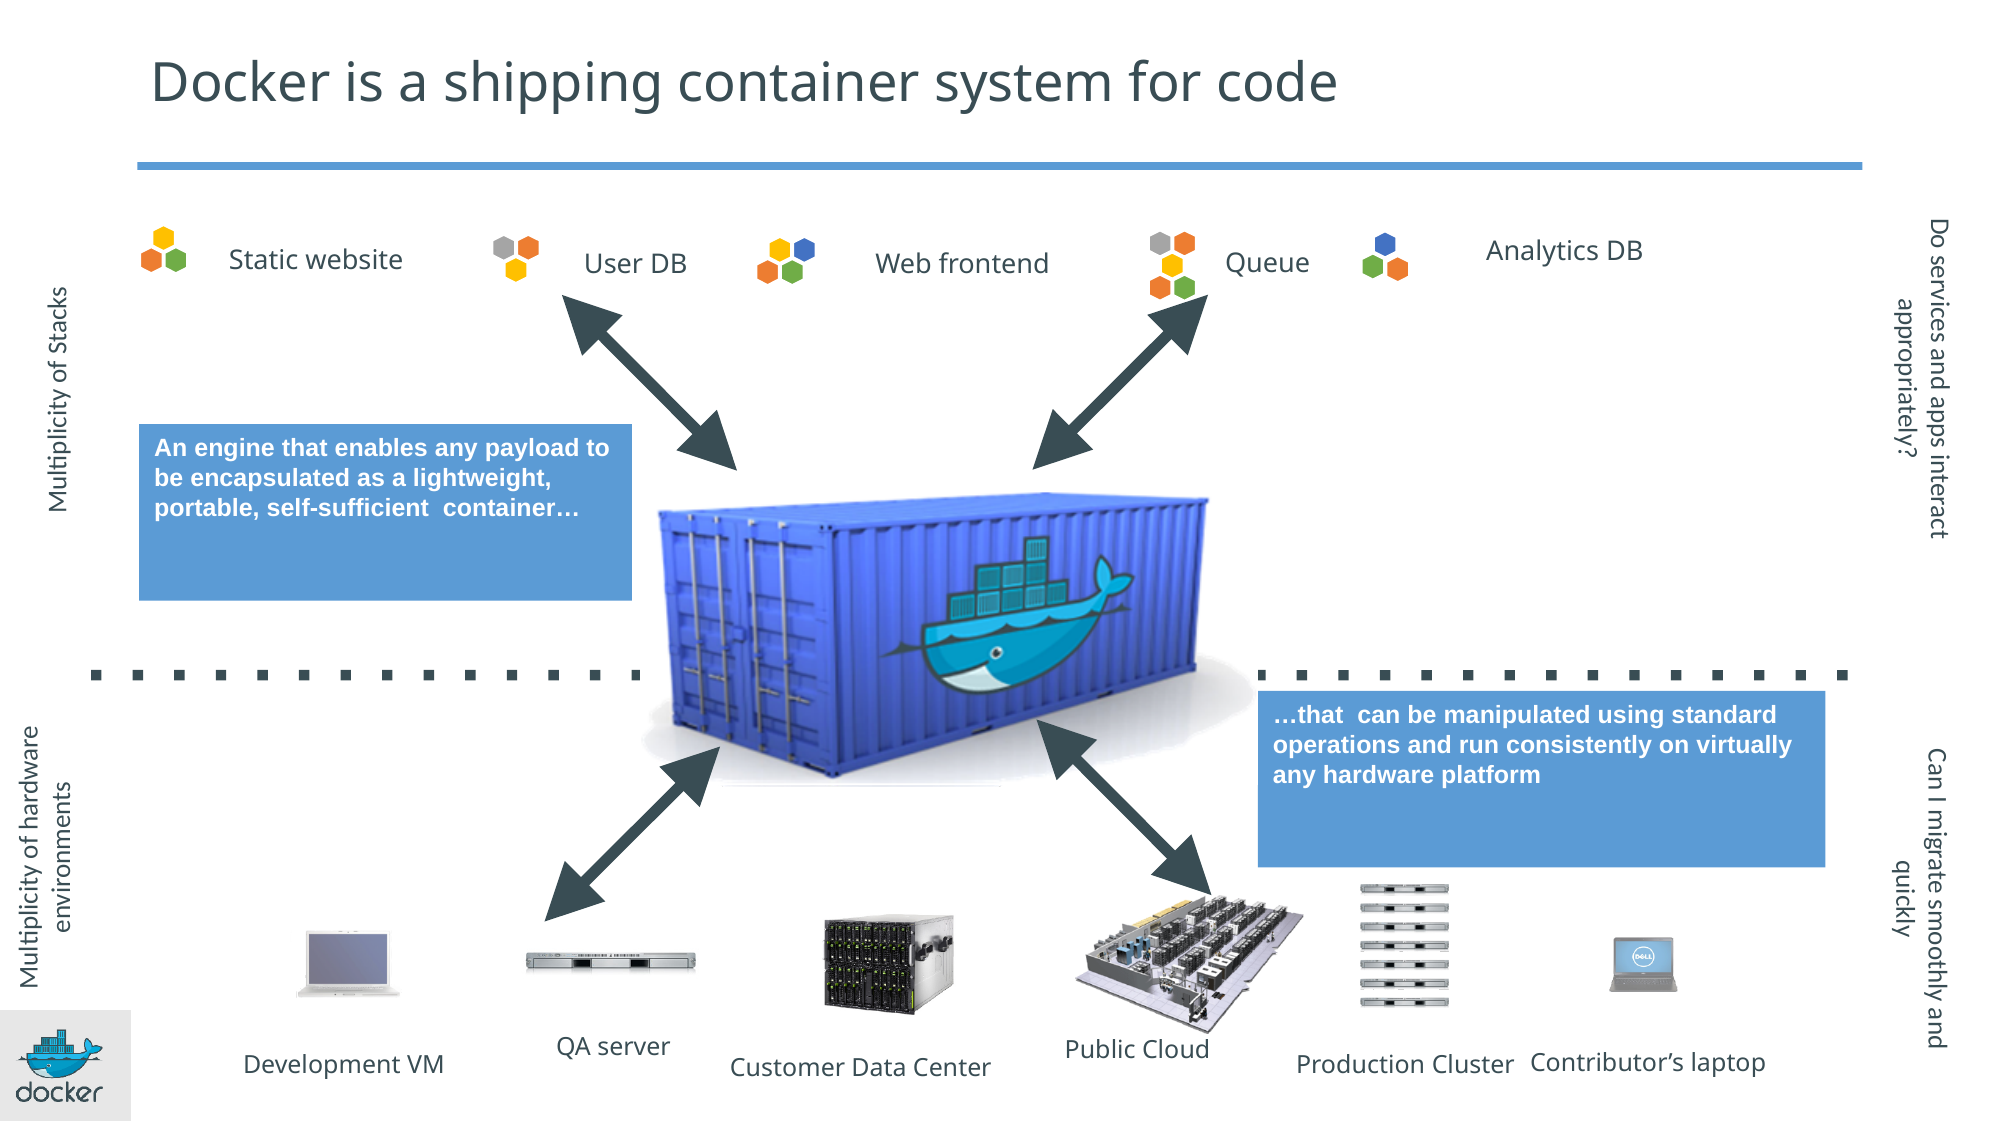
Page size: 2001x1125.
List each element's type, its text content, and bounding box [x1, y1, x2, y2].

text_box [140, 224, 188, 274]
text_box [756, 236, 816, 286]
text_box Analytics DB [1457, 226, 1673, 272]
text_box Production Cluster [1275, 1023, 1536, 1104]
text_box Queue [1210, 238, 1325, 284]
text_box Static website [199, 235, 433, 281]
text_box Web frontend [847, 240, 1085, 286]
text_box [492, 234, 540, 284]
picture [640, 491, 1258, 787]
picture [290, 930, 402, 998]
picture [0, 1010, 131, 1121]
picture [1360, 884, 1449, 1008]
picture [1075, 895, 1304, 1034]
text_box [1361, 231, 1397, 280]
text_box An engine that enables any payload to be encapsulated as a lightweight, portable, self-sufficient container… [139, 424, 632, 601]
text_box Multiplicity of Stacks [31, 220, 93, 580]
title Docker is a shipping container system for code [135, 29, 1861, 139]
text_box Development VM [243, 1023, 446, 1104]
text_box Contributor’s laptop [1522, 1021, 1775, 1103]
picture [1609, 937, 1678, 992]
text_box [1148, 230, 1196, 301]
text_box Customer Data Center [712, 1025, 1010, 1107]
text_box Multiplicity of hardware environments [3, 678, 155, 1037]
text_box Can I migrate smoothly and quickly [1857, 719, 1964, 1079]
text_box User DB [564, 239, 708, 286]
text_box [1386, 256, 1410, 283]
text_box Do services and apps interact appropriately? [1814, 199, 1966, 559]
picture [818, 911, 956, 1017]
picture [521, 907, 699, 1022]
text_box QA server [538, 1025, 689, 1066]
text_box Public Cloud [1043, 1028, 1232, 1069]
text_box …that can be manipulated using standard operations and run consistently on virtually any hardware platform [1257, 690, 1826, 868]
